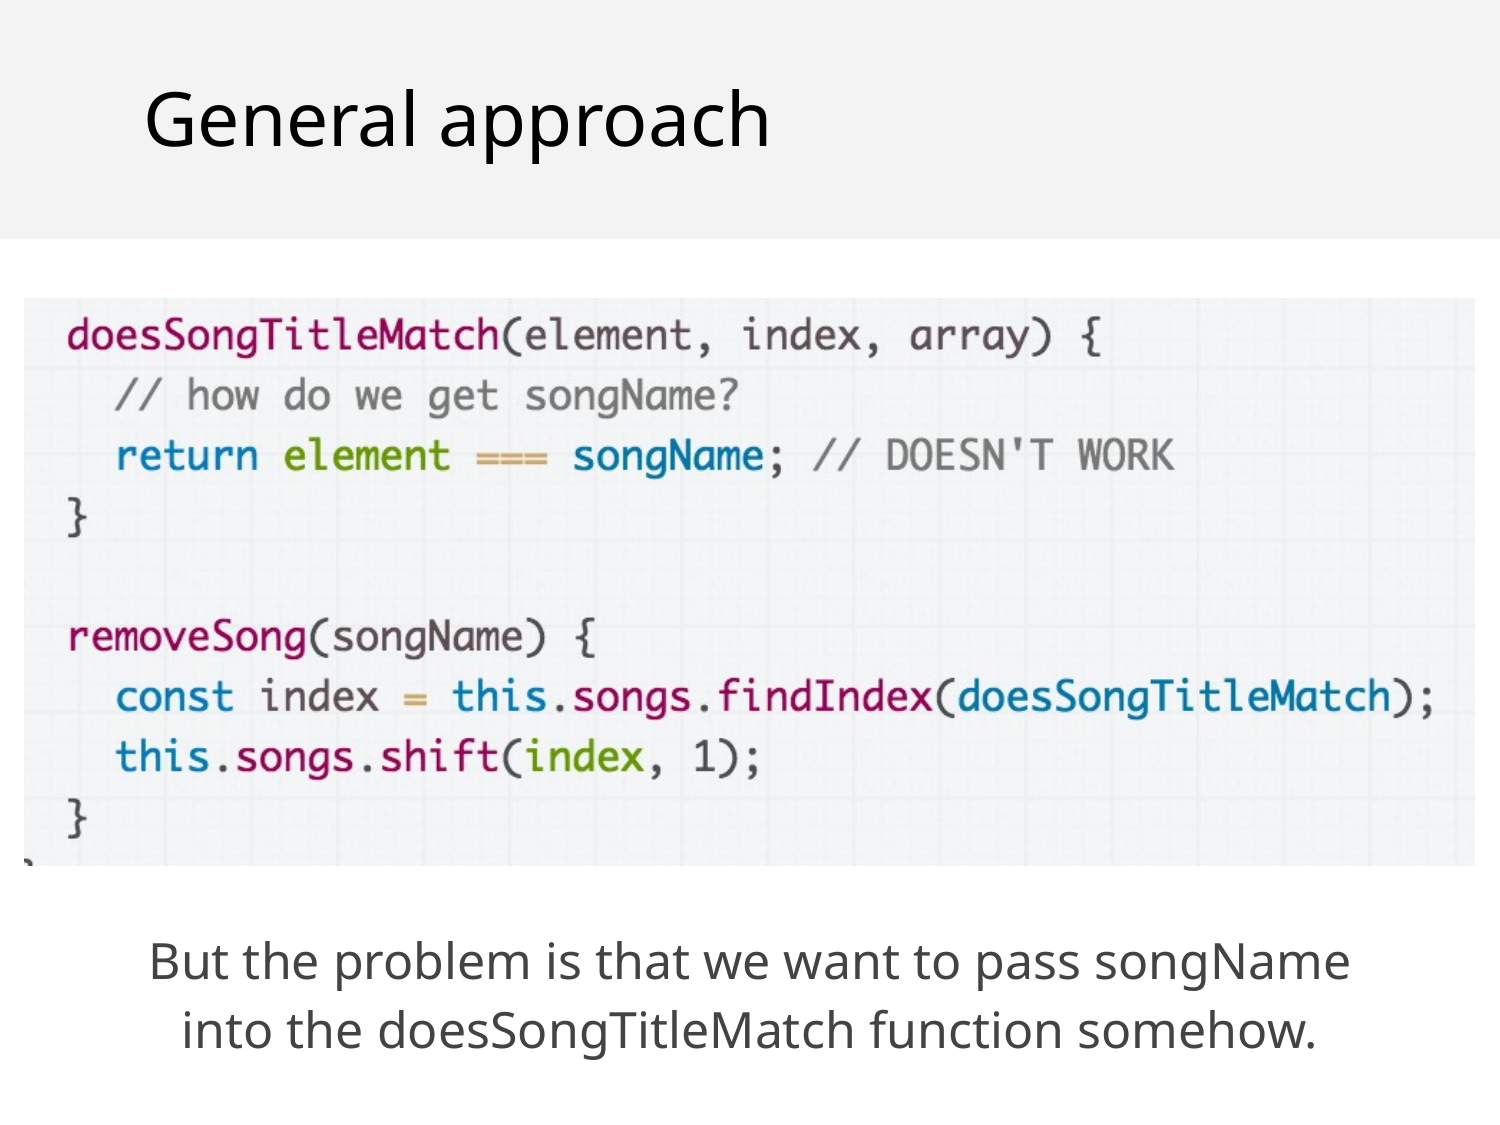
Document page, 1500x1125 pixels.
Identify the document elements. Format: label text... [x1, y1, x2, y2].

picture [24, 298, 1475, 867]
title General approach [128, 56, 1372, 183]
list But the problem is that we want to pass songName into the doesSongTitleMatch function somehow. [122, 905, 1378, 1091]
